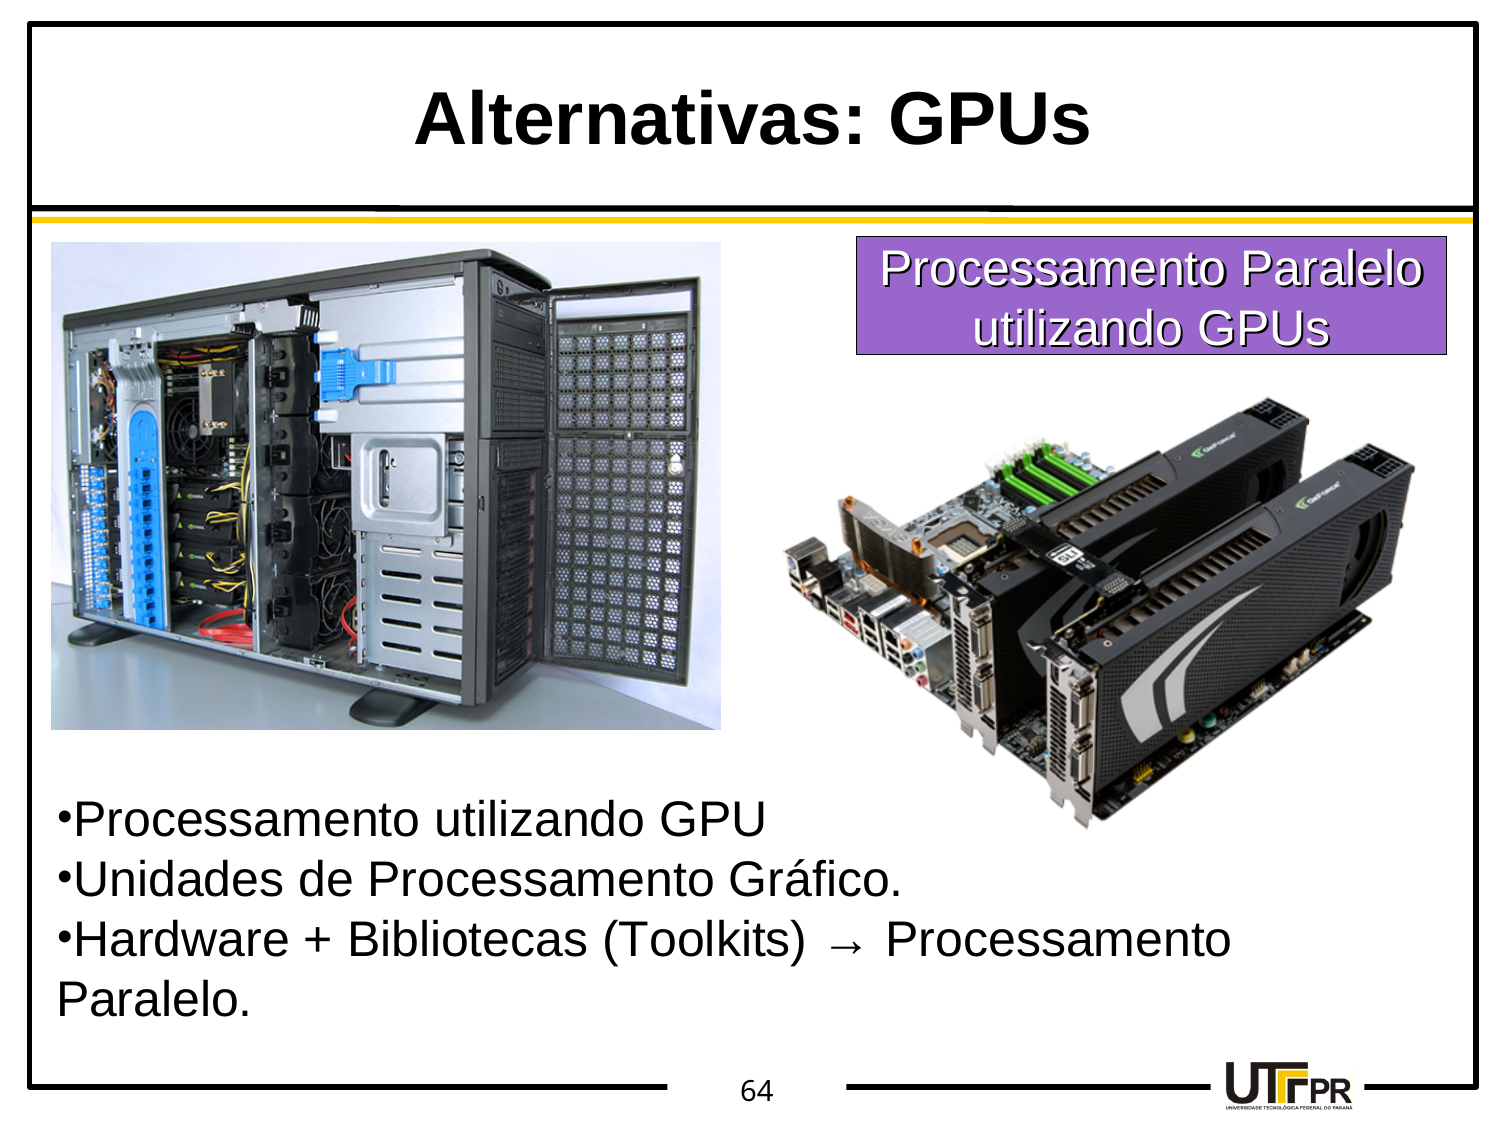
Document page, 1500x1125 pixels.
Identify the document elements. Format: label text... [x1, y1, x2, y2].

text_box Processamento Paralelo utilizando GPUs [856, 236, 1447, 355]
picture [51, 242, 721, 730]
title Alternativas: GPUs [29, 47, 1477, 195]
picture [738, 387, 1460, 841]
picture [1225, 1062, 1353, 1110]
text_box Processamento utilizando GPU Unidades de Processamento Gráfico. Hardware + Bibliotecas (Toolkits) → Processamento Paralelo. [41, 779, 1459, 975]
